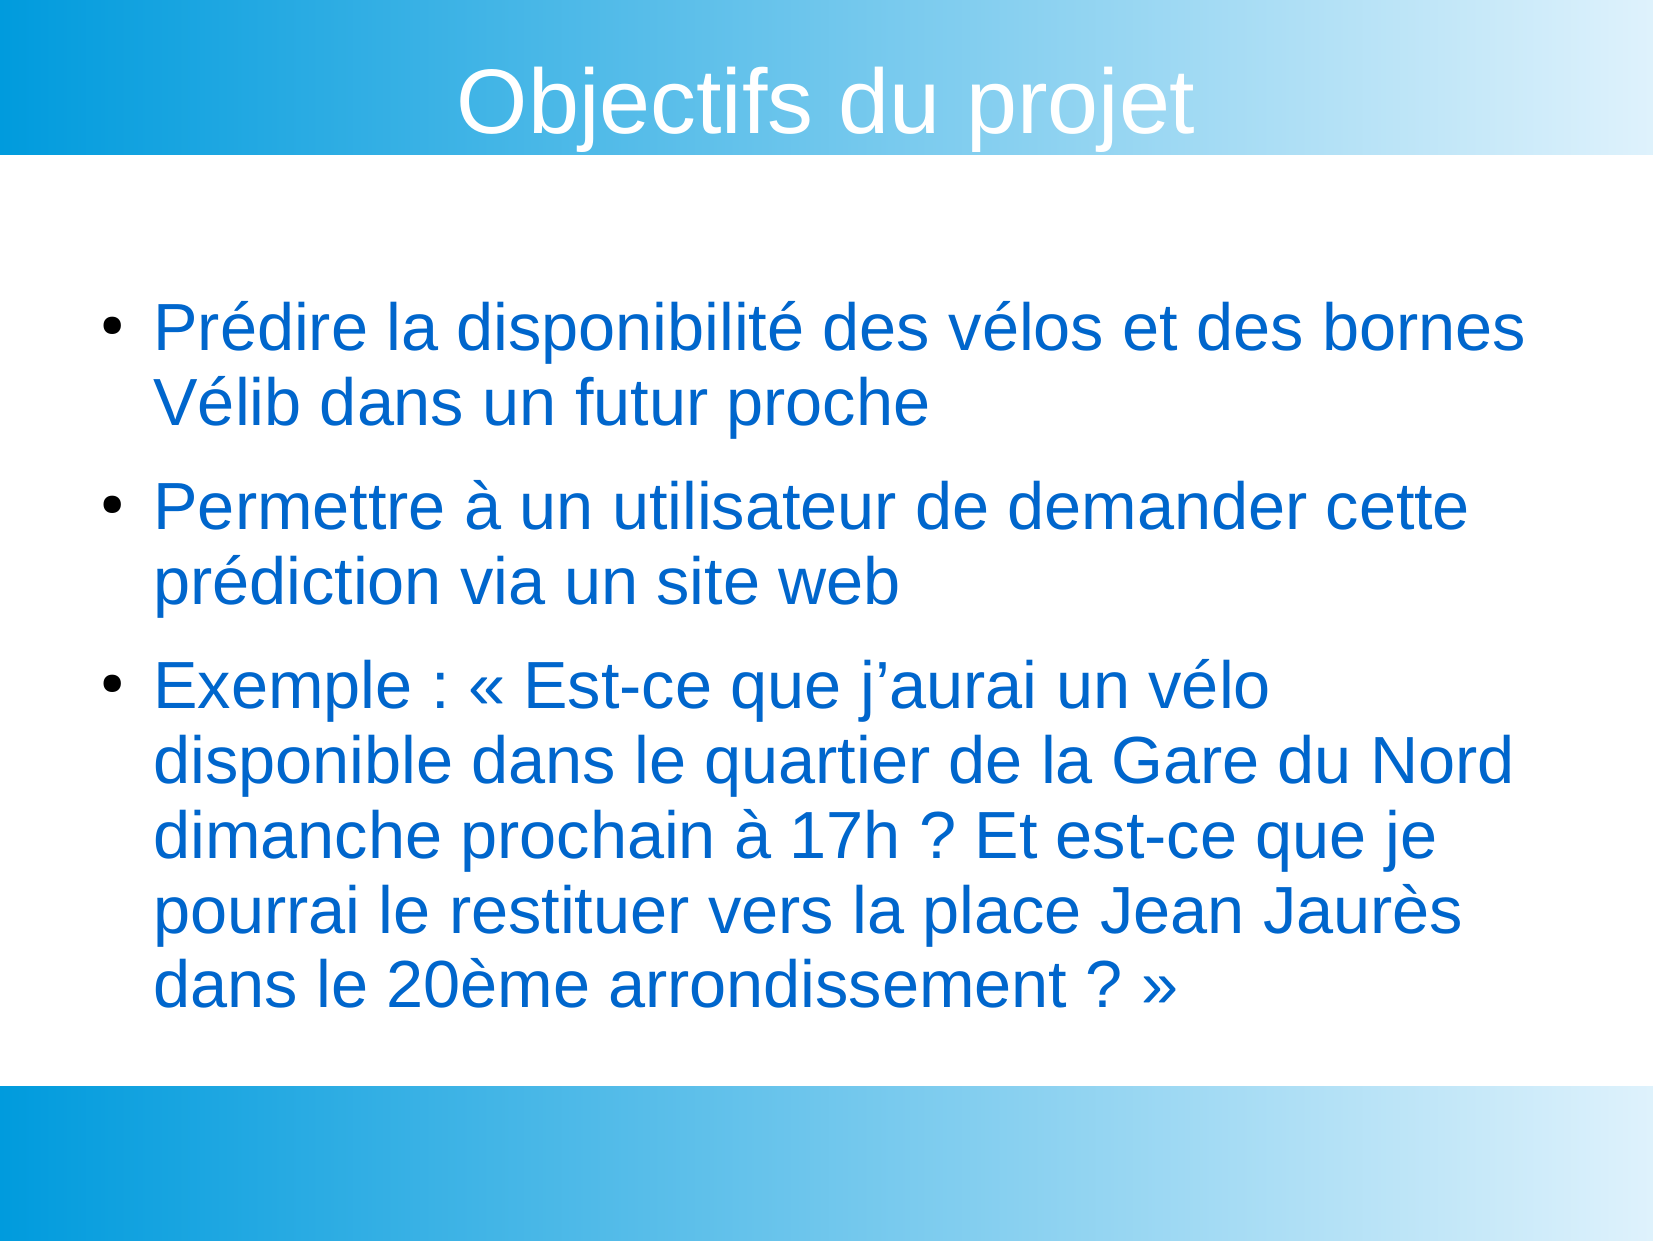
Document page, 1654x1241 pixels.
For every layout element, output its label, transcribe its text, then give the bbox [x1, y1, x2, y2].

list Prédire la disponibilité des vélos et des bornes Vélib dans un futur proche Permettre à un utilisateur de demander cette prédiction via un site web Exemple : « Est-ce que j’aurai un vélo disponible dans le quartier de la Gare du Nord dimanche prochain à 17h ? Et est-ce que je pourrai le restituer vers la place Jean Jaurès dans le 20ème arrondissement ? » [82, 290, 1571, 1010]
title Objectifs du projet [82, 49, 1571, 155]
